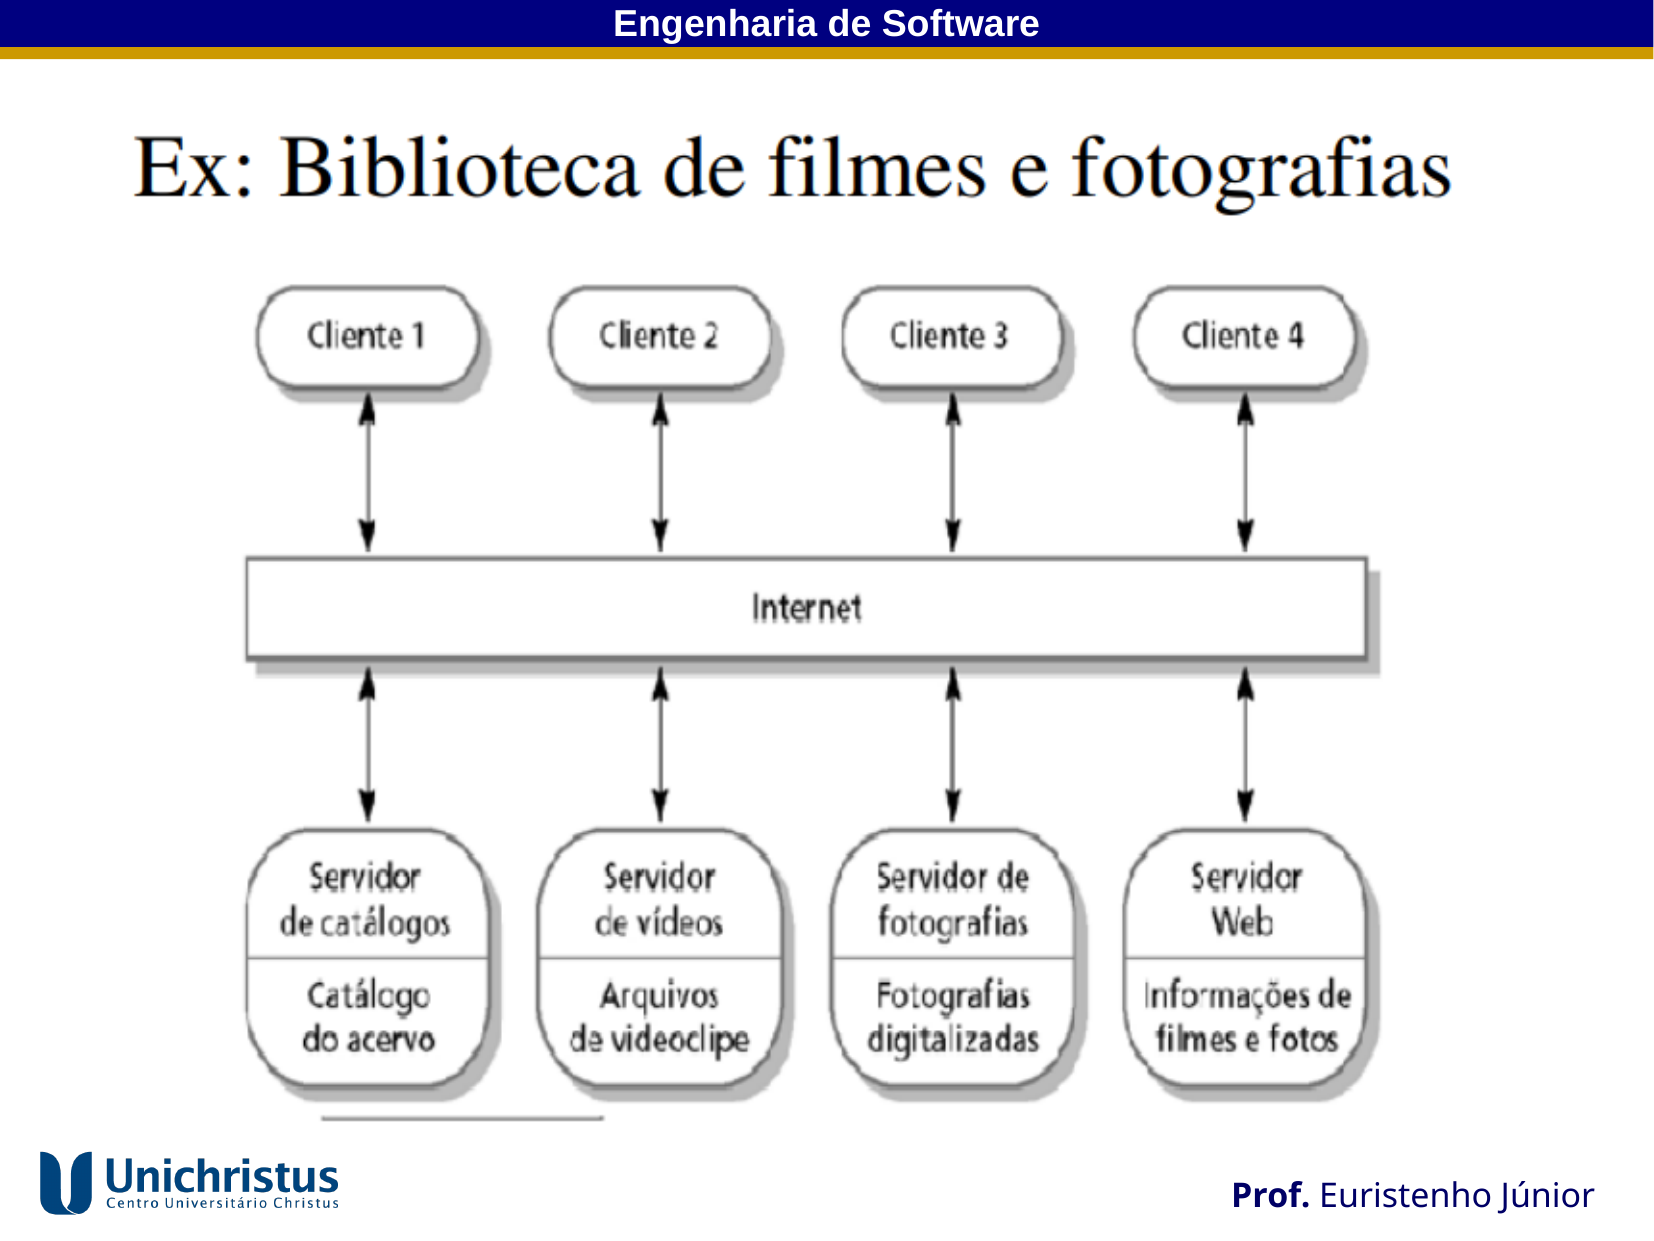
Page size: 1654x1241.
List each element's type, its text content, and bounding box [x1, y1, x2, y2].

text_box Prof. Euristenho Júnior [1216, 1163, 1654, 1224]
text_box Engenharia de Software [0, 0, 1654, 47]
picture [35, 1148, 343, 1217]
text_box [0, 47, 1654, 60]
picture [106, 106, 1465, 1133]
